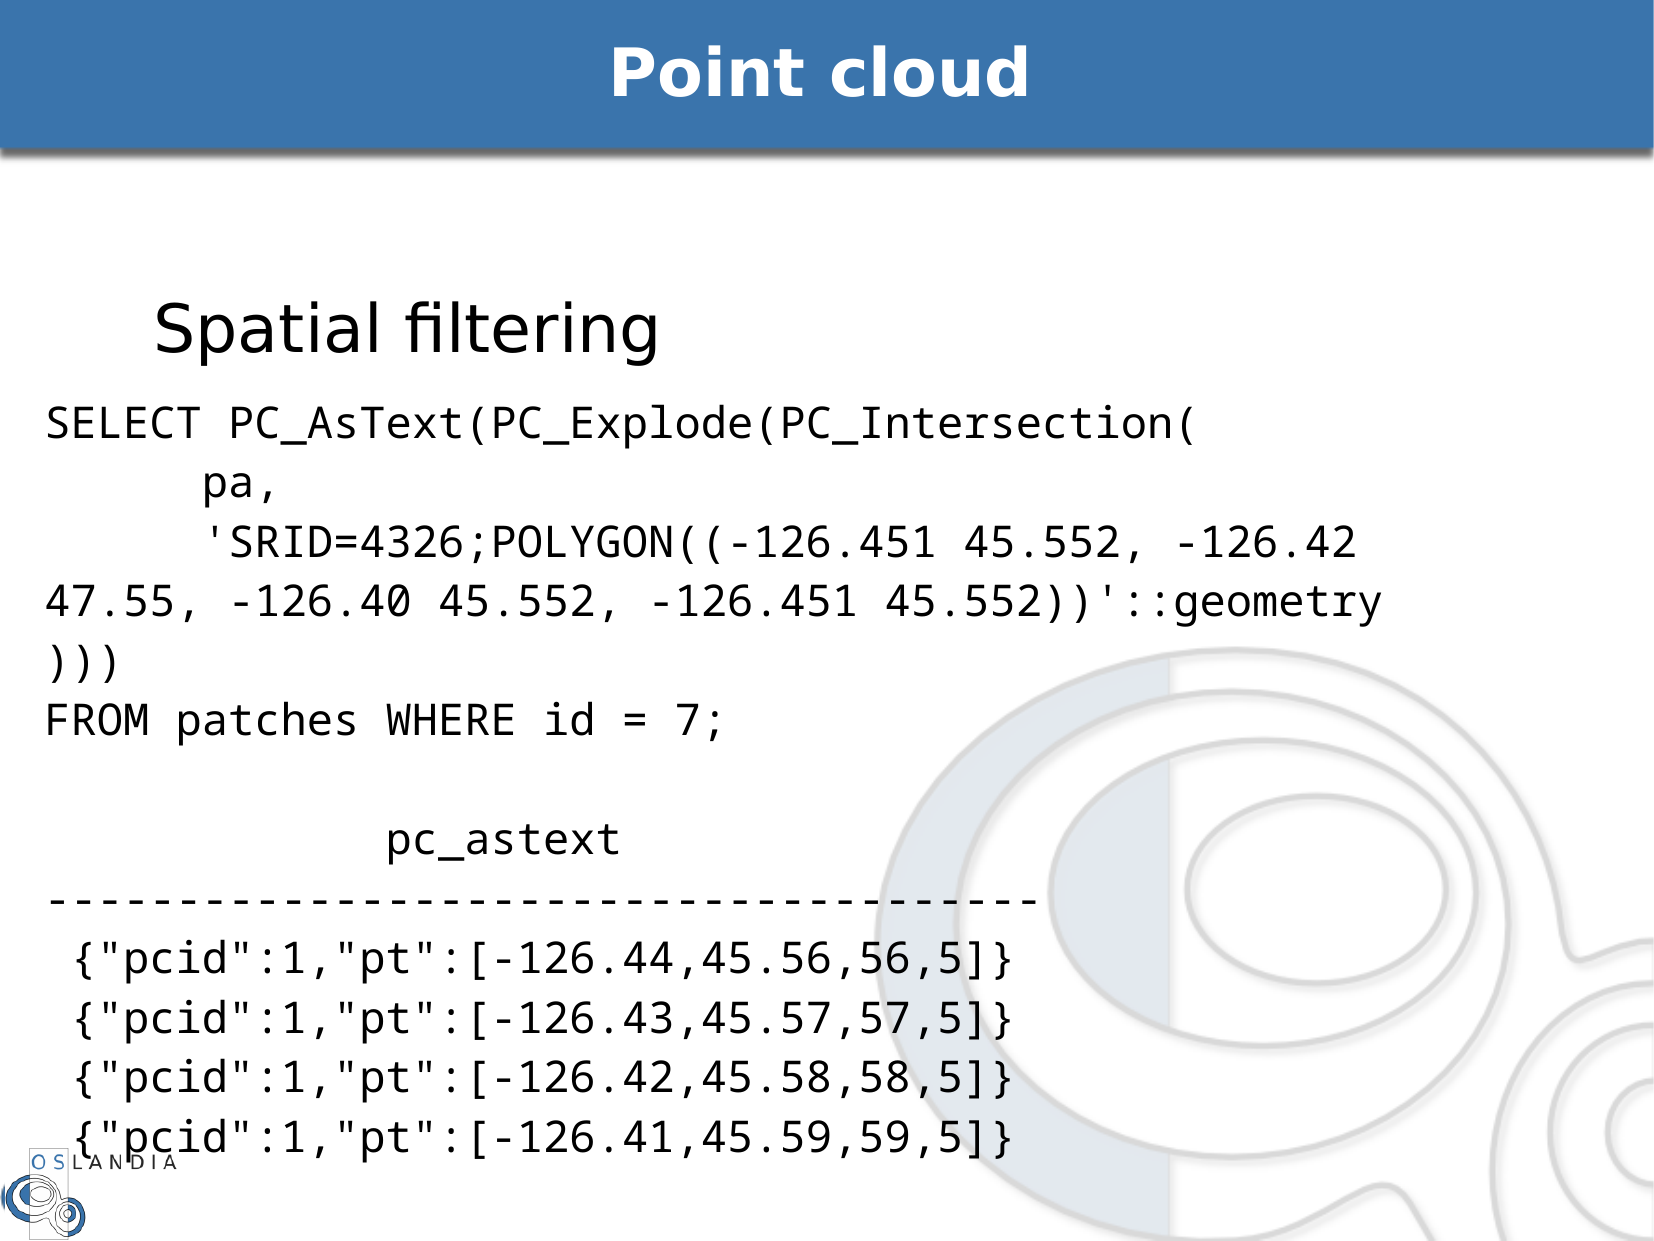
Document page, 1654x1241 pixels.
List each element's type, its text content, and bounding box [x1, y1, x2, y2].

text_box SELECT PC_AsText(PC_Explode(PC_Intersection( pa, 'SRID=4326;POLYGON((-126.451 45.552, -126.42 47.55, -126.40 45.552, -126.451 45.552))'::geometry ))) FROM patches WHERE id = 7; pc_astext -------------------------------------- {"pcid":1,"pt":[-126.44,45.56,56,5]} {"pcid":1,"pt":[-126.43,45.57,57,5]} {"pcid":1,"pt":[-126.42,45.58,58,5]} {"pcid":1,"pt":[-126.41,45.59,59,5]} [29, 383, 1548, 1063]
title Point cloud [76, 0, 1565, 148]
list Spatial filtering [82, 290, 1571, 1109]
picture [0, 0, 1654, 1241]
